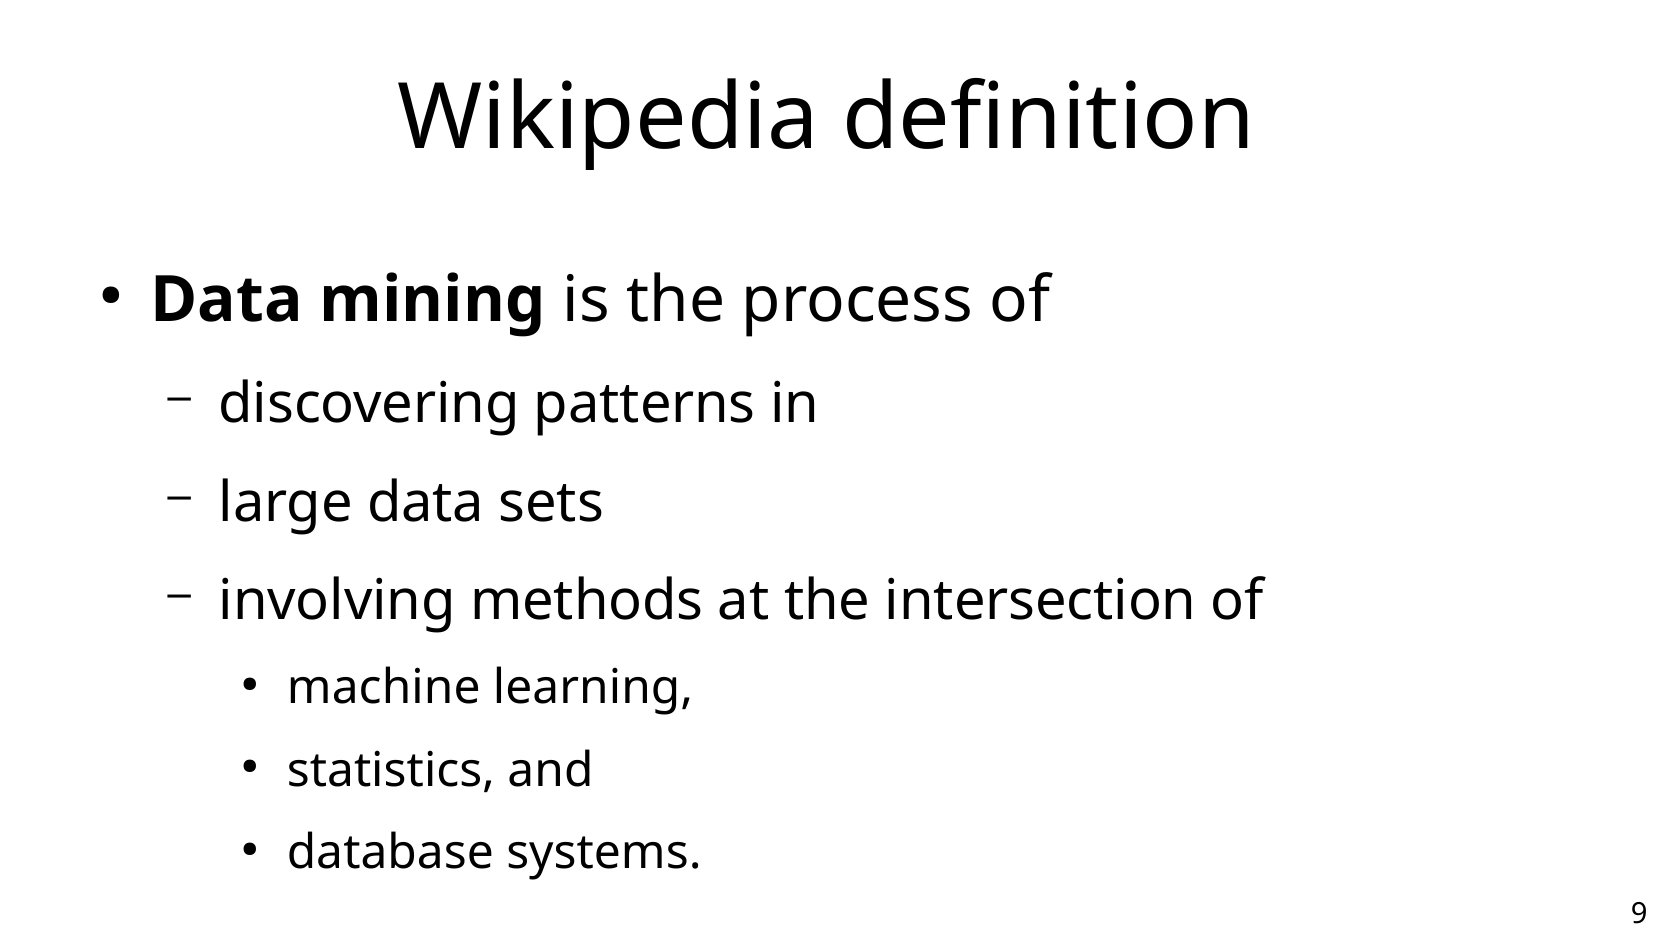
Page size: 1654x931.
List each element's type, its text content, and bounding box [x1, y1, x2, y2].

list Data mining is the process of discovering patterns in large data sets involving methods at the intersection of machine learning, statistics, and database systems. [82, 253, 1571, 886]
title Wikipedia definition [82, 1, 1571, 226]
